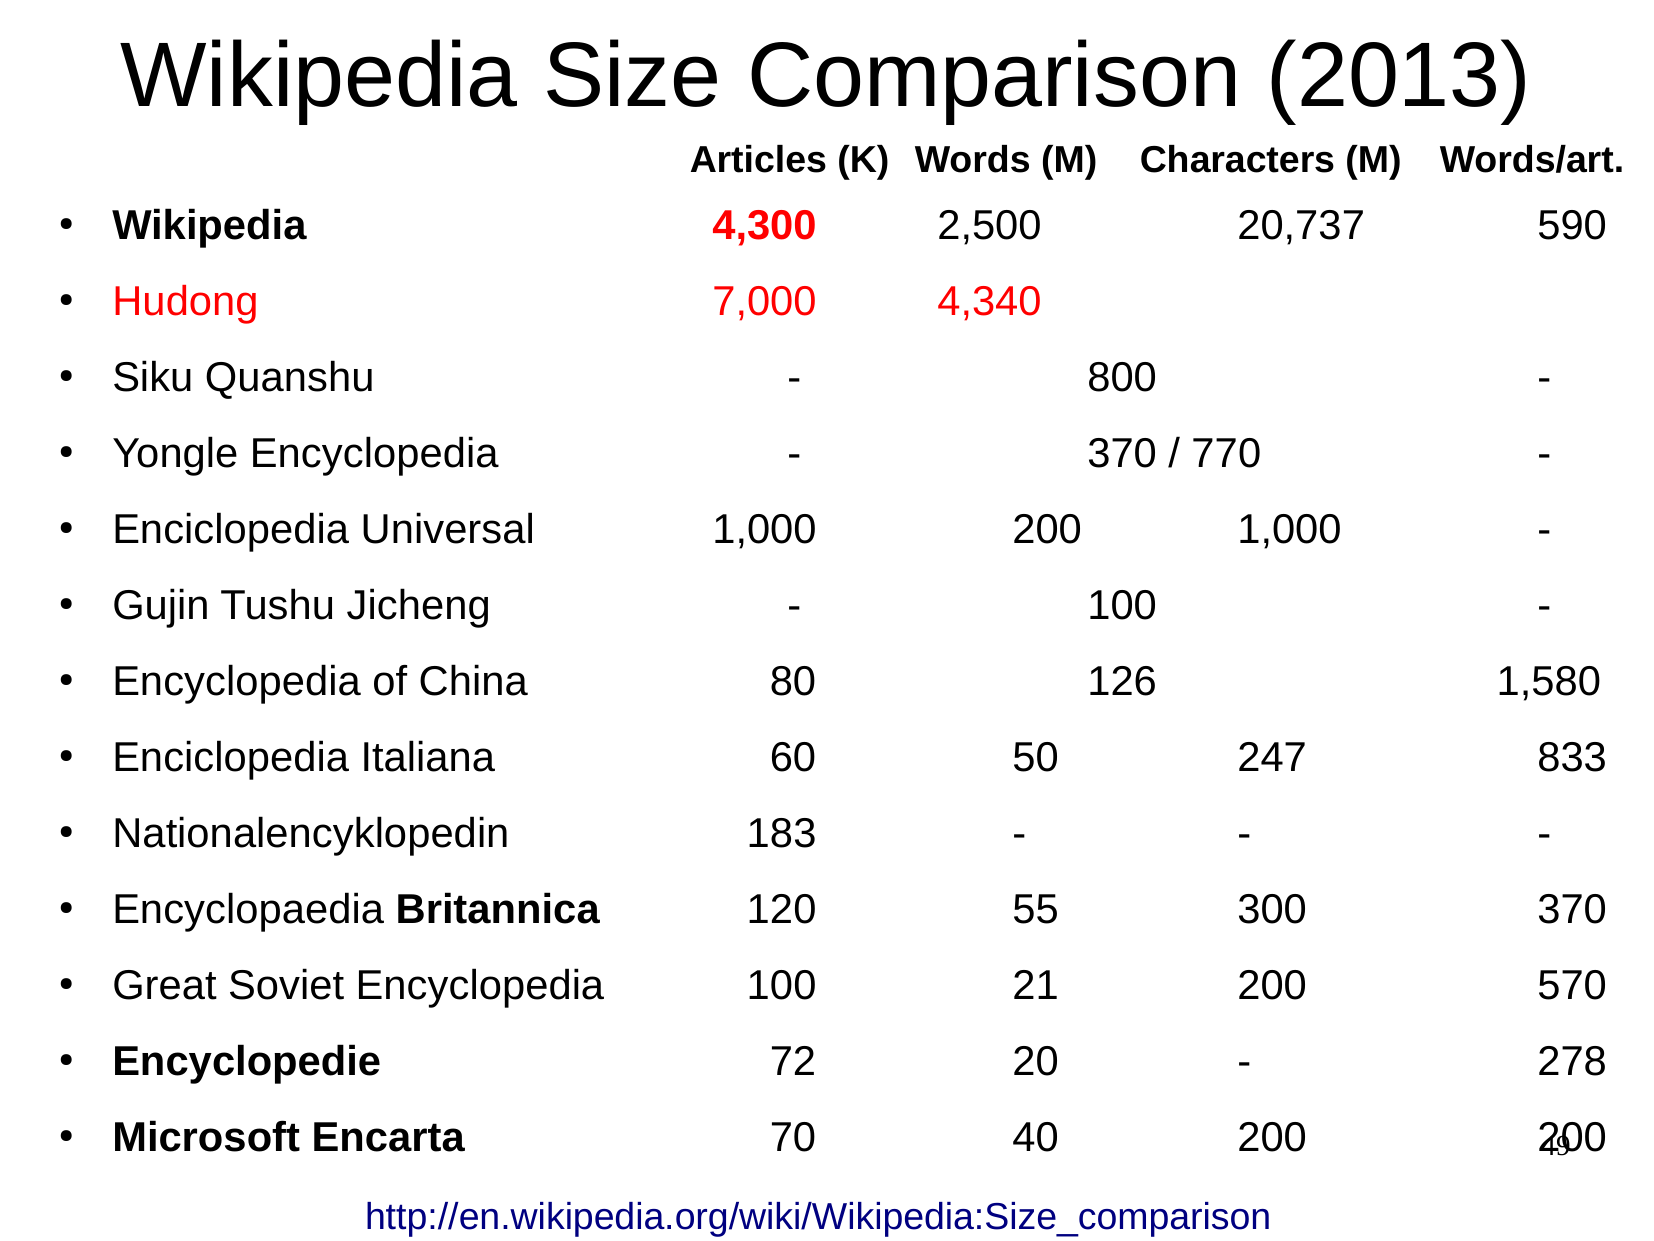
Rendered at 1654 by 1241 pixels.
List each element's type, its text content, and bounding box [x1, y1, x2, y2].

text_box Articles (K) Words (M) Characters (M) Words/art. [675, 131, 1654, 189]
text_box http://en.wikipedia.org/wiki/Wikipedia:Size_comparisons [350, 1188, 1304, 1241]
list Wikipedia 4,300 2,500 20,737 590 Hudong 7,000 4,340 Siku Quanshu - 800 - Yongle Encyclopedia - 370 / 770 - Enciclopedia Universal 1,000 200 1,000 - Gujin Tushu Jicheng - 100 - Encyclopedia of China 80 126 1,580 Enciclopedia Italiana 60 50 247 833 Nationalencyklopedin 183 - - - Encyclopaedia Britannica 120 55 300 370 Great Soviet Encyclopedia 100 21 200 570 Encyclopedie 72 20 - 278 Microsoft Encarta 70 40 200 200 [41, 201, 1613, 1161]
title Wikipedia Size Comparison (2013) [82, 19, 1571, 131]
